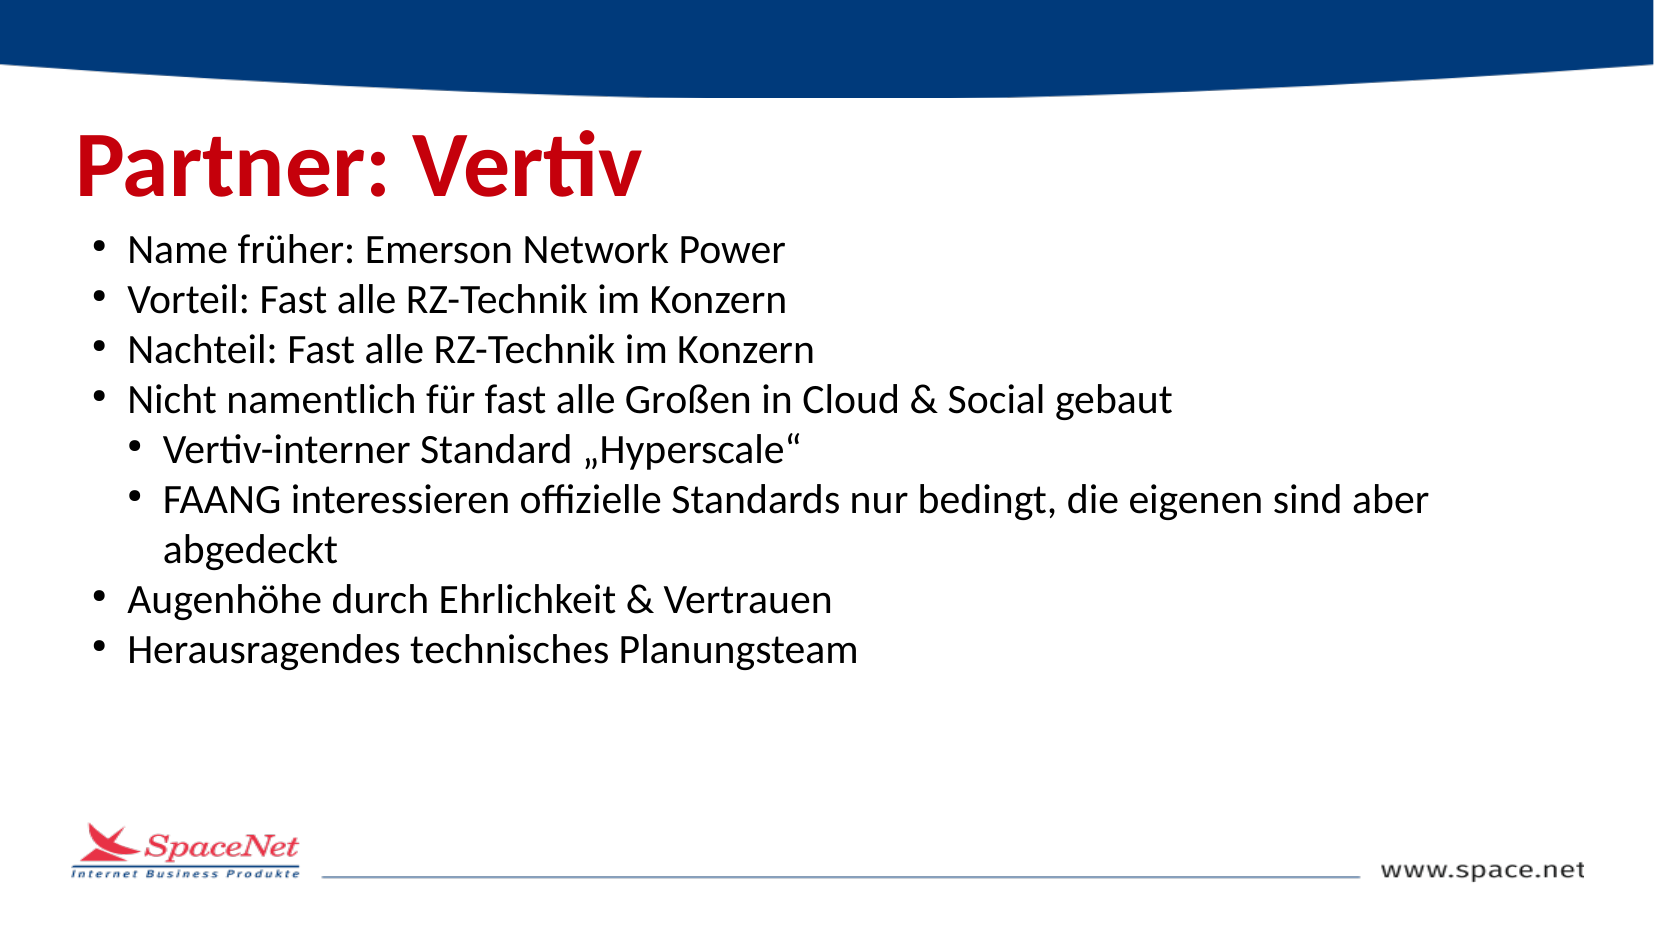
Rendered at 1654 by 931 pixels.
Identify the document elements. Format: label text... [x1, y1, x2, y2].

text_box Partner: Vertiv [60, 95, 1583, 223]
text_box Name früher: Emerson Network Power Vorteil: Fast alle RZ-Technik im Konzern Nachteil: Fast alle RZ-Technik im Konzern Nicht namentlich für fast alle Großen in Cloud & Social gebaut Vertiv-interner Standard „Hyperscale“ FAANG interessieren offizielle Standards nur bedingt, die eigenen sind aber abgedeckt Augenhöhe durch Ehrlichkeit & Vertrauen Herausragendes technisches Planungsteam [77, 223, 1576, 680]
